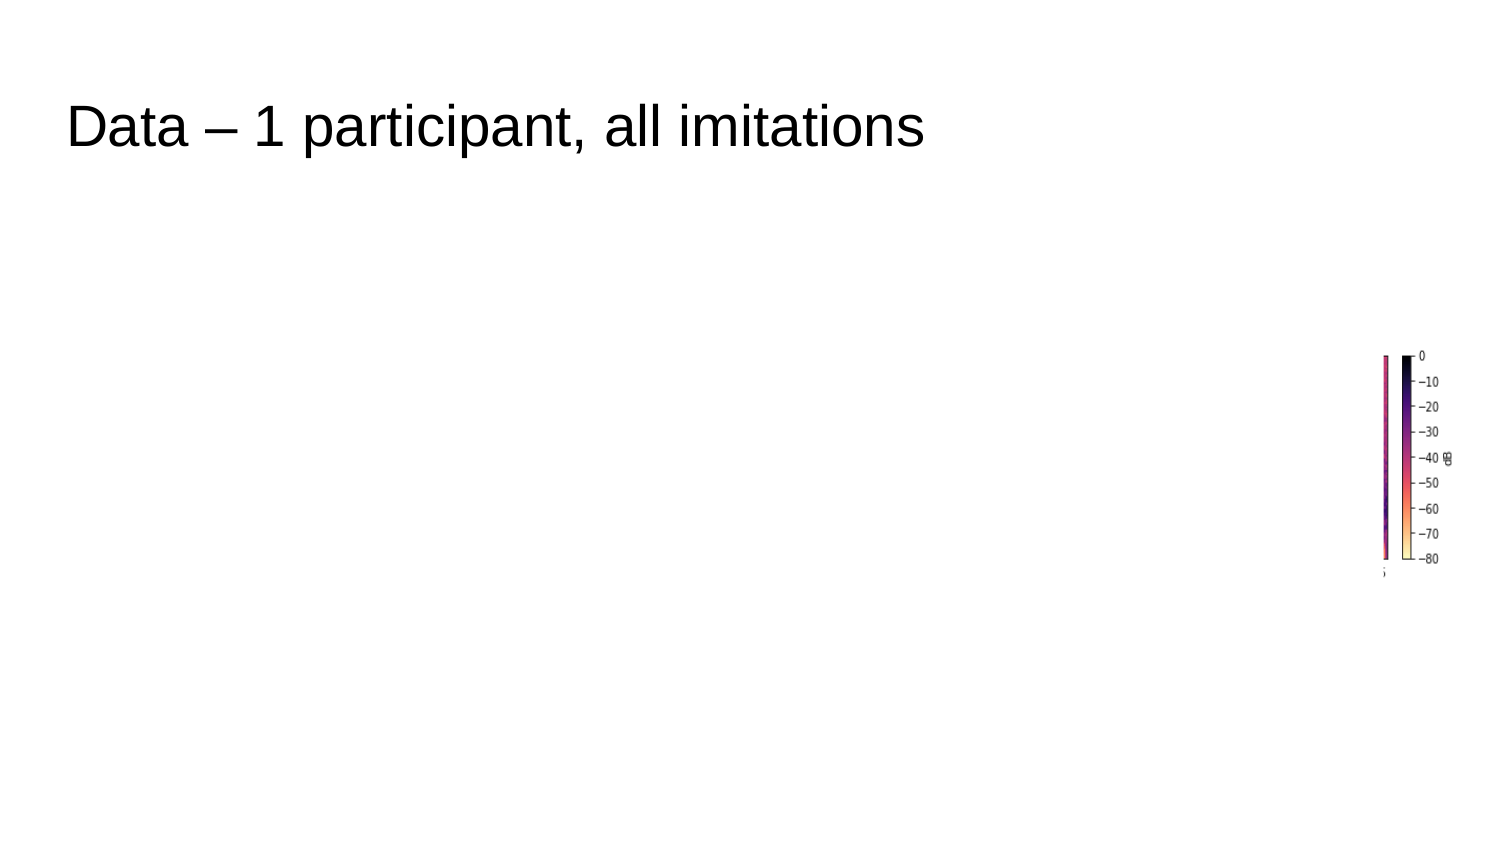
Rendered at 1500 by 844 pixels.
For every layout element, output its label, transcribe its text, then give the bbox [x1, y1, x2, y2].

title Data – 1 participant, all imitations [51, 72, 1449, 167]
picture [1383, 342, 1462, 606]
